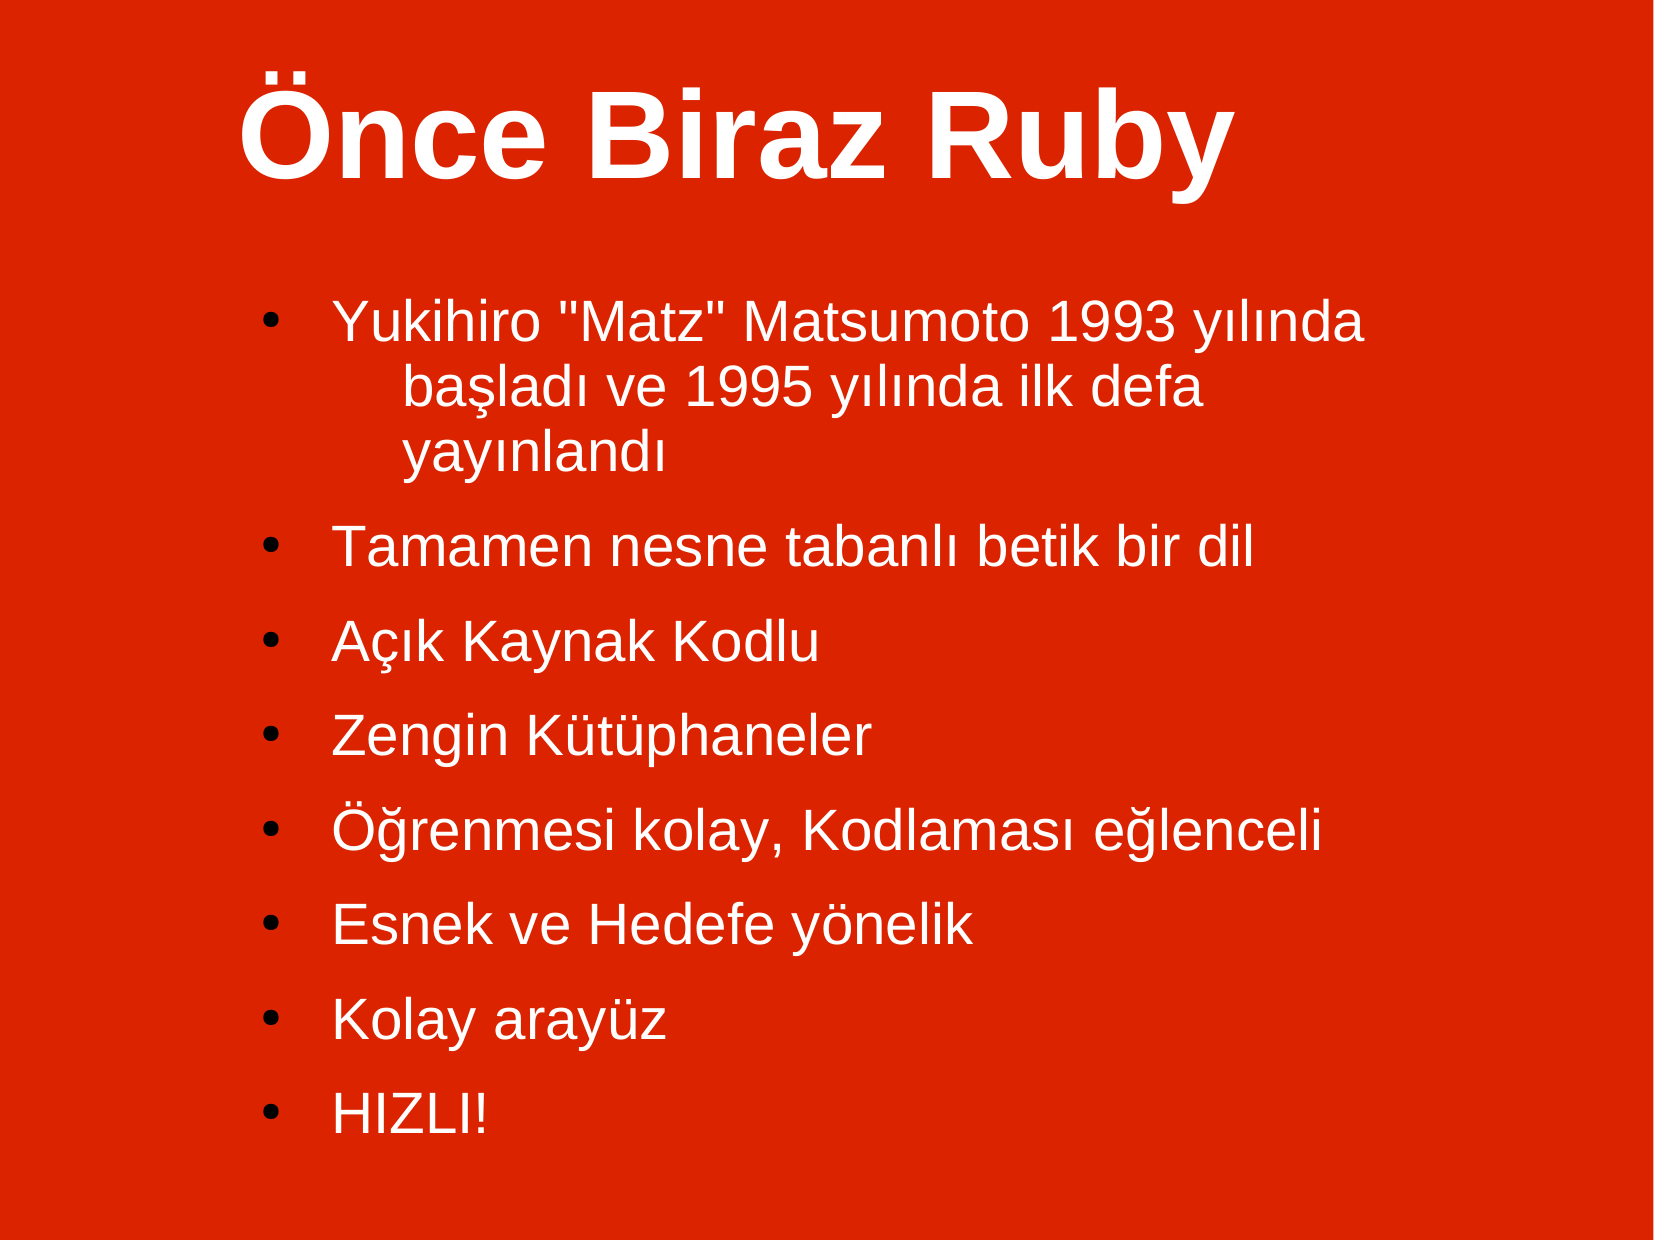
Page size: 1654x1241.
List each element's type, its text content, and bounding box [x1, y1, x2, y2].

title Önce Biraz Ruby [236, 55, 1463, 216]
list Yukihiro "Matz" Matsumoto 1993 yılında başladı ve 1995 yılında ilk defa yayınlandı Tamamen nesne tabanlı betik bir dil Açık Kaynak Kodlu Zengin Kütüphaneler Öğrenmesi kolay, Kodlaması eğlenceli Esnek ve Hedefe yönelik Kolay arayüz HIZLI! [236, 289, 1463, 1149]
